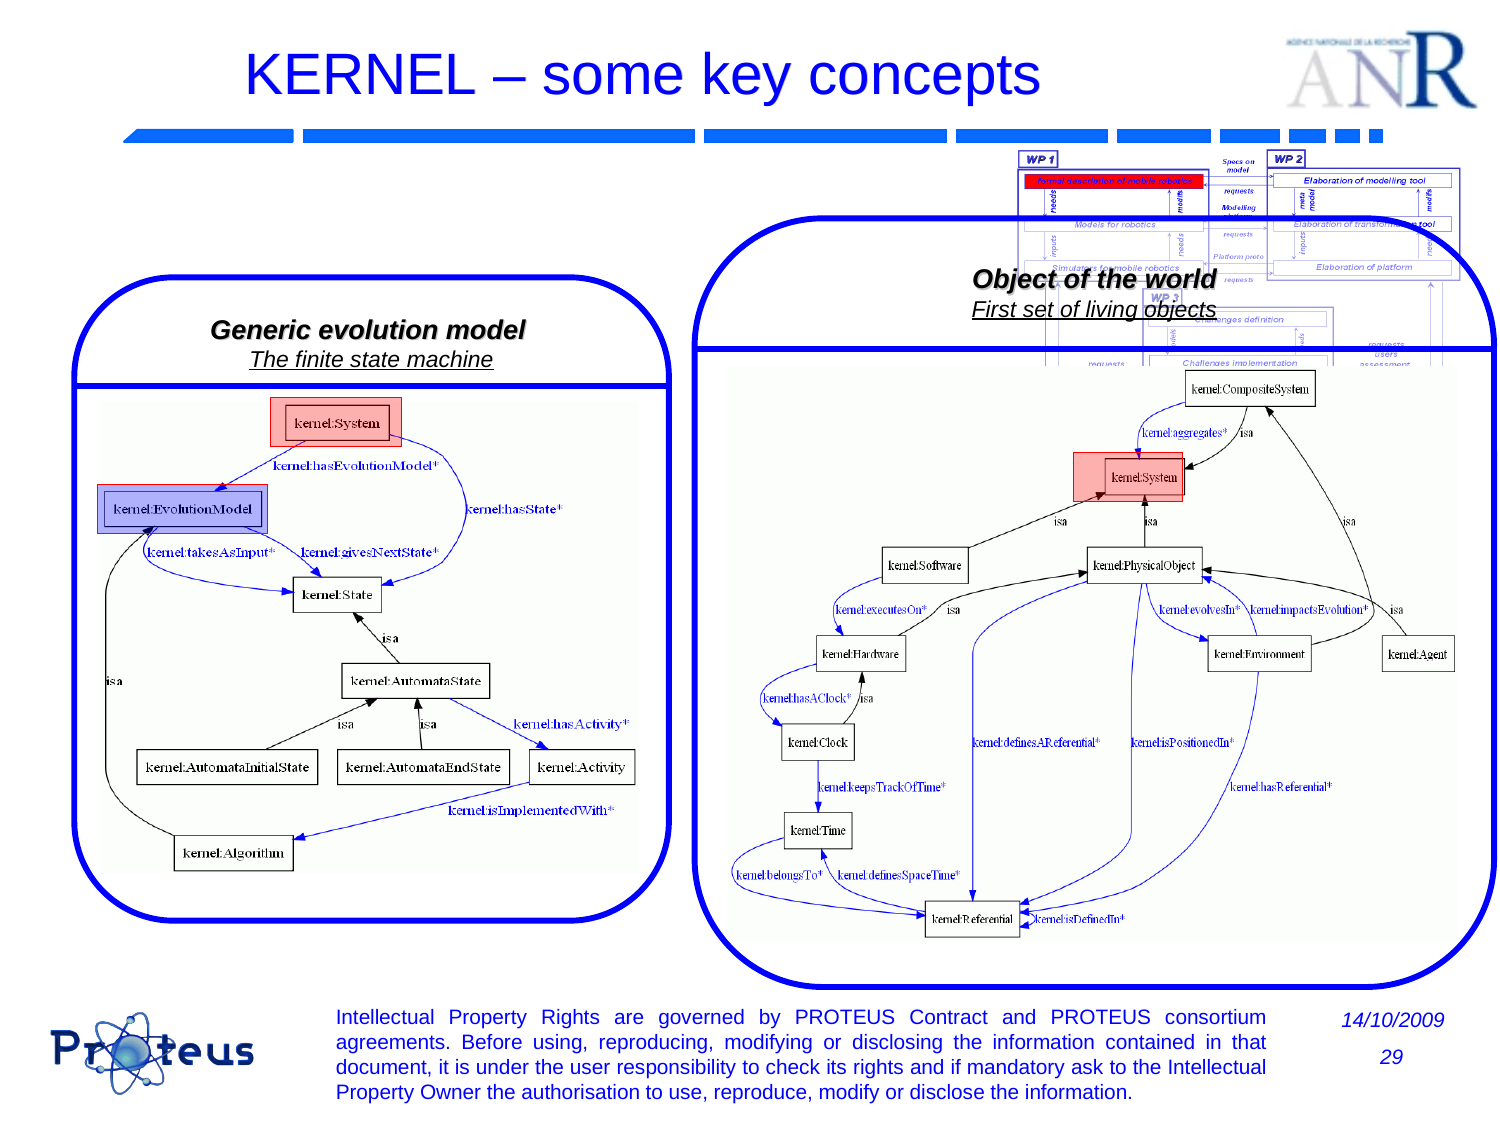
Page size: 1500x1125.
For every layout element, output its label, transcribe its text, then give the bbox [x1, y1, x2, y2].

picture [1281, 27, 1484, 115]
picture [728, 366, 1458, 941]
text_box [1073, 452, 1183, 502]
picture [100, 401, 639, 874]
text_box Object of the world First set of living objects [694, 218, 1495, 987]
picture [1017, 149, 1461, 259]
text_box Generic evolution model The finite state machine [74, 277, 669, 383]
text_box Generic evolution model The finite state machine [74, 389, 669, 921]
text_box [97, 484, 268, 534]
picture [35, 1003, 272, 1101]
title KERNEL – some key concepts [23, 11, 1264, 130]
text_box [270, 397, 402, 447]
